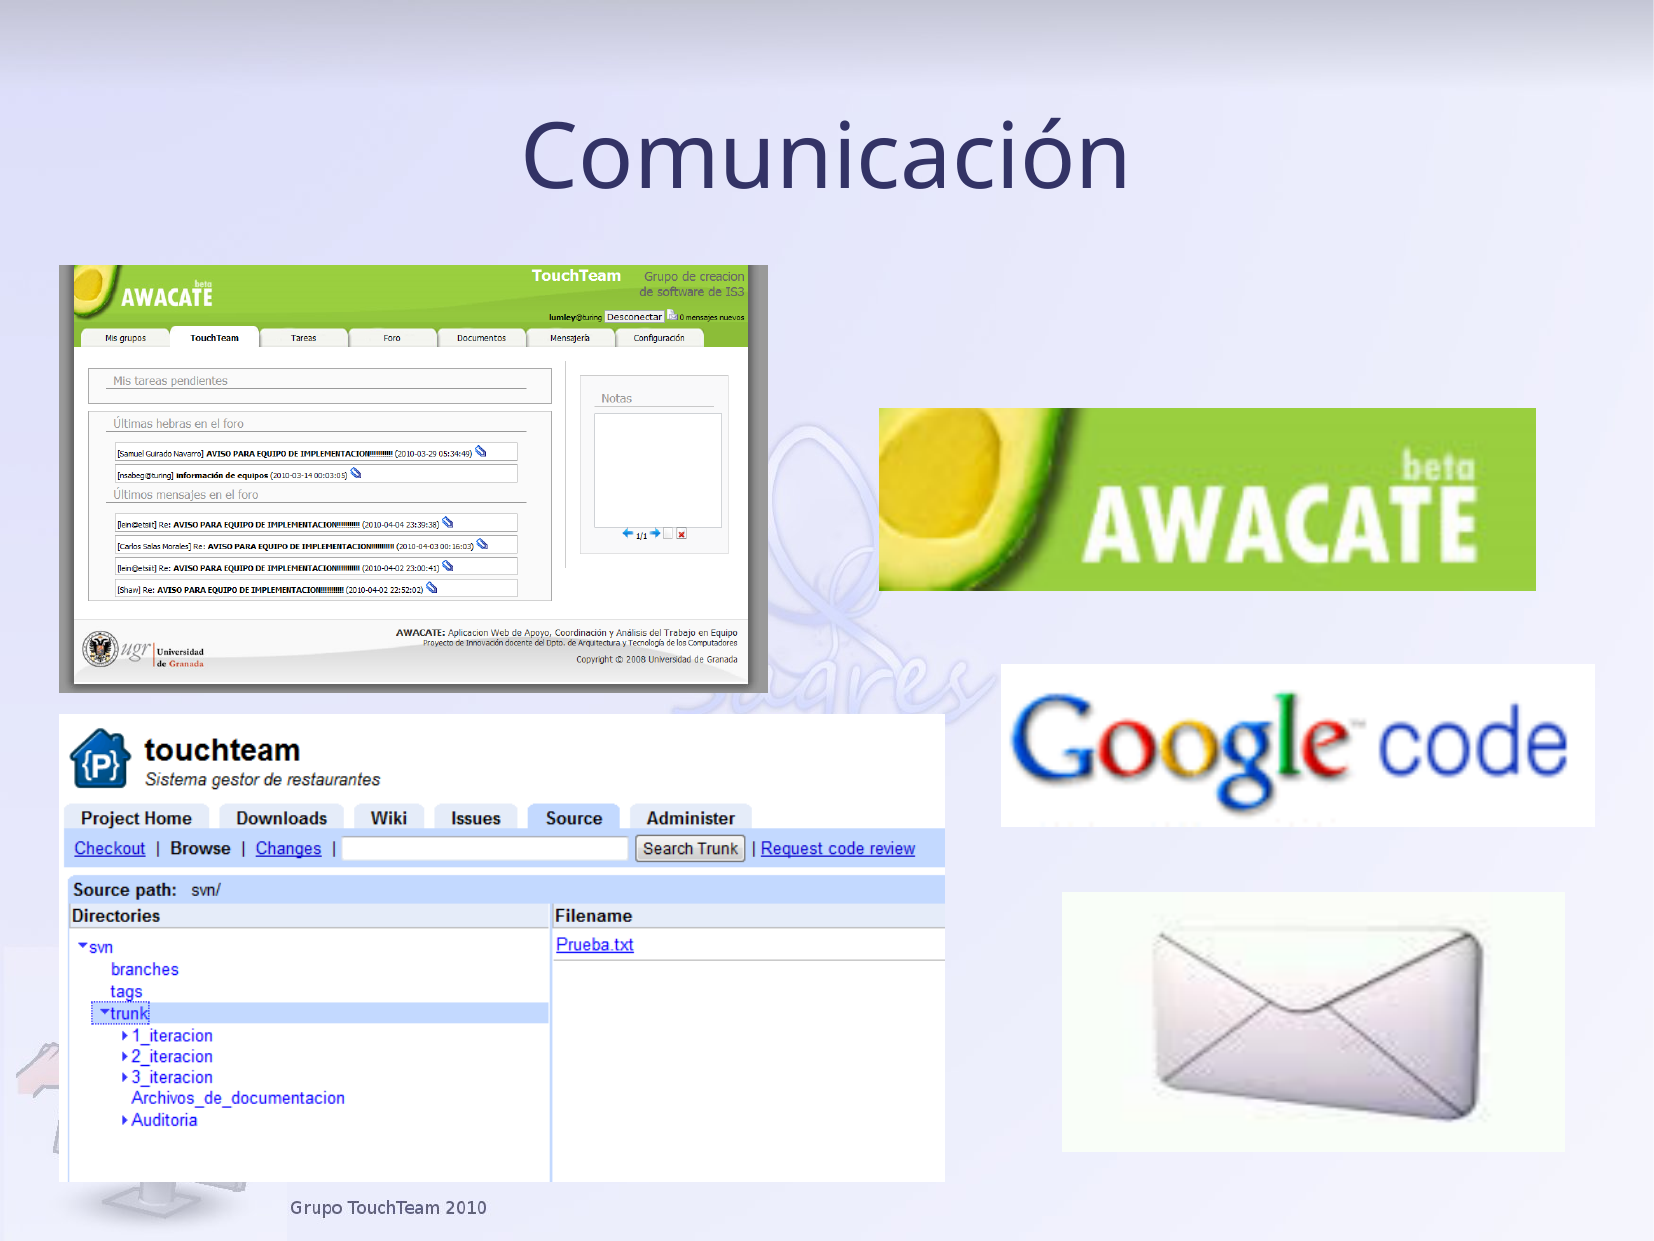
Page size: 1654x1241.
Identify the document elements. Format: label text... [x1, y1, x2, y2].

title Comunicación [82, 56, 1571, 250]
picture [0, 0, 1654, 1241]
